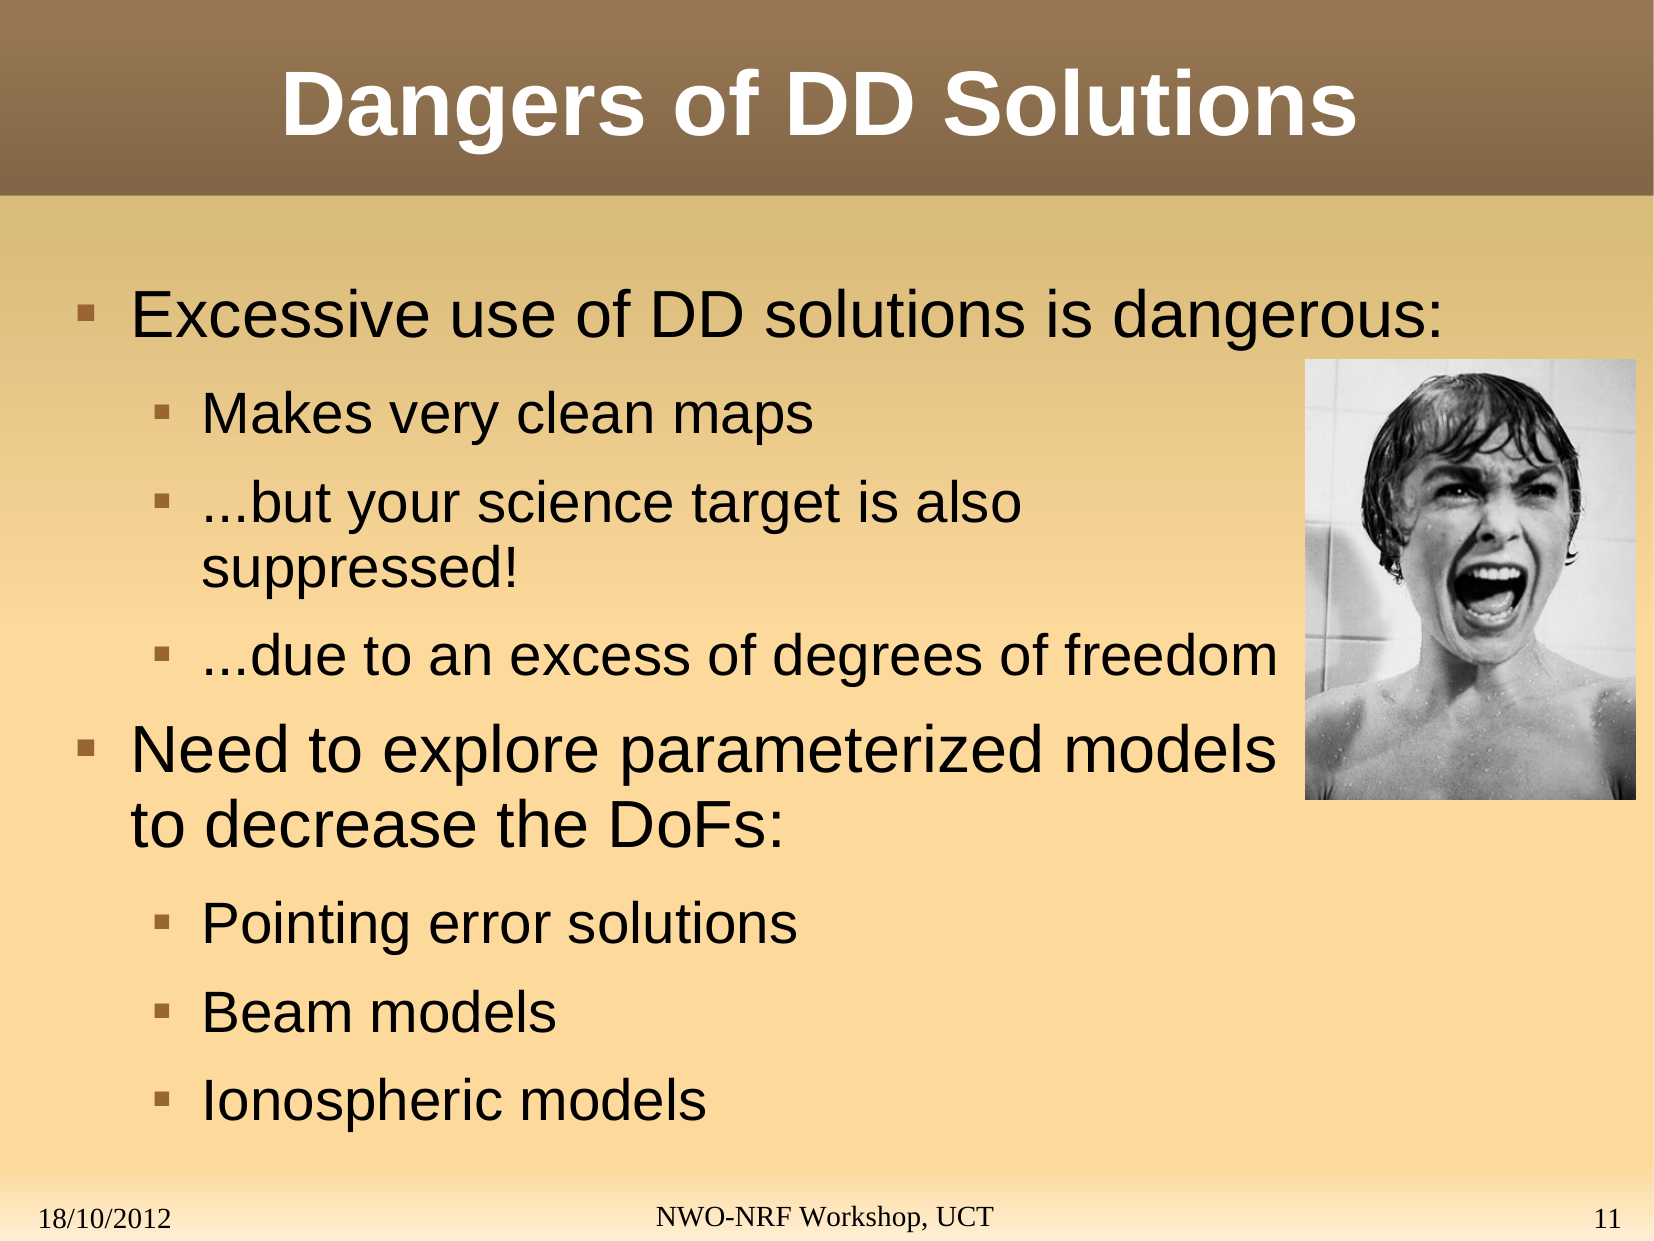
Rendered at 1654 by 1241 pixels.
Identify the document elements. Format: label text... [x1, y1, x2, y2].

list Excessive use of DD solutions is dangerous: Makes very clean maps ...but your science target is also suppressed! ...due to an excess of degrees of freedom Need to explore parameterized models to decrease the DoFs: Pointing error solutions Beam models Ionospheric models [60, 276, 1549, 1134]
picture [0, 0, 1654, 1241]
title Dangers of DD Solutions [76, 0, 1565, 208]
